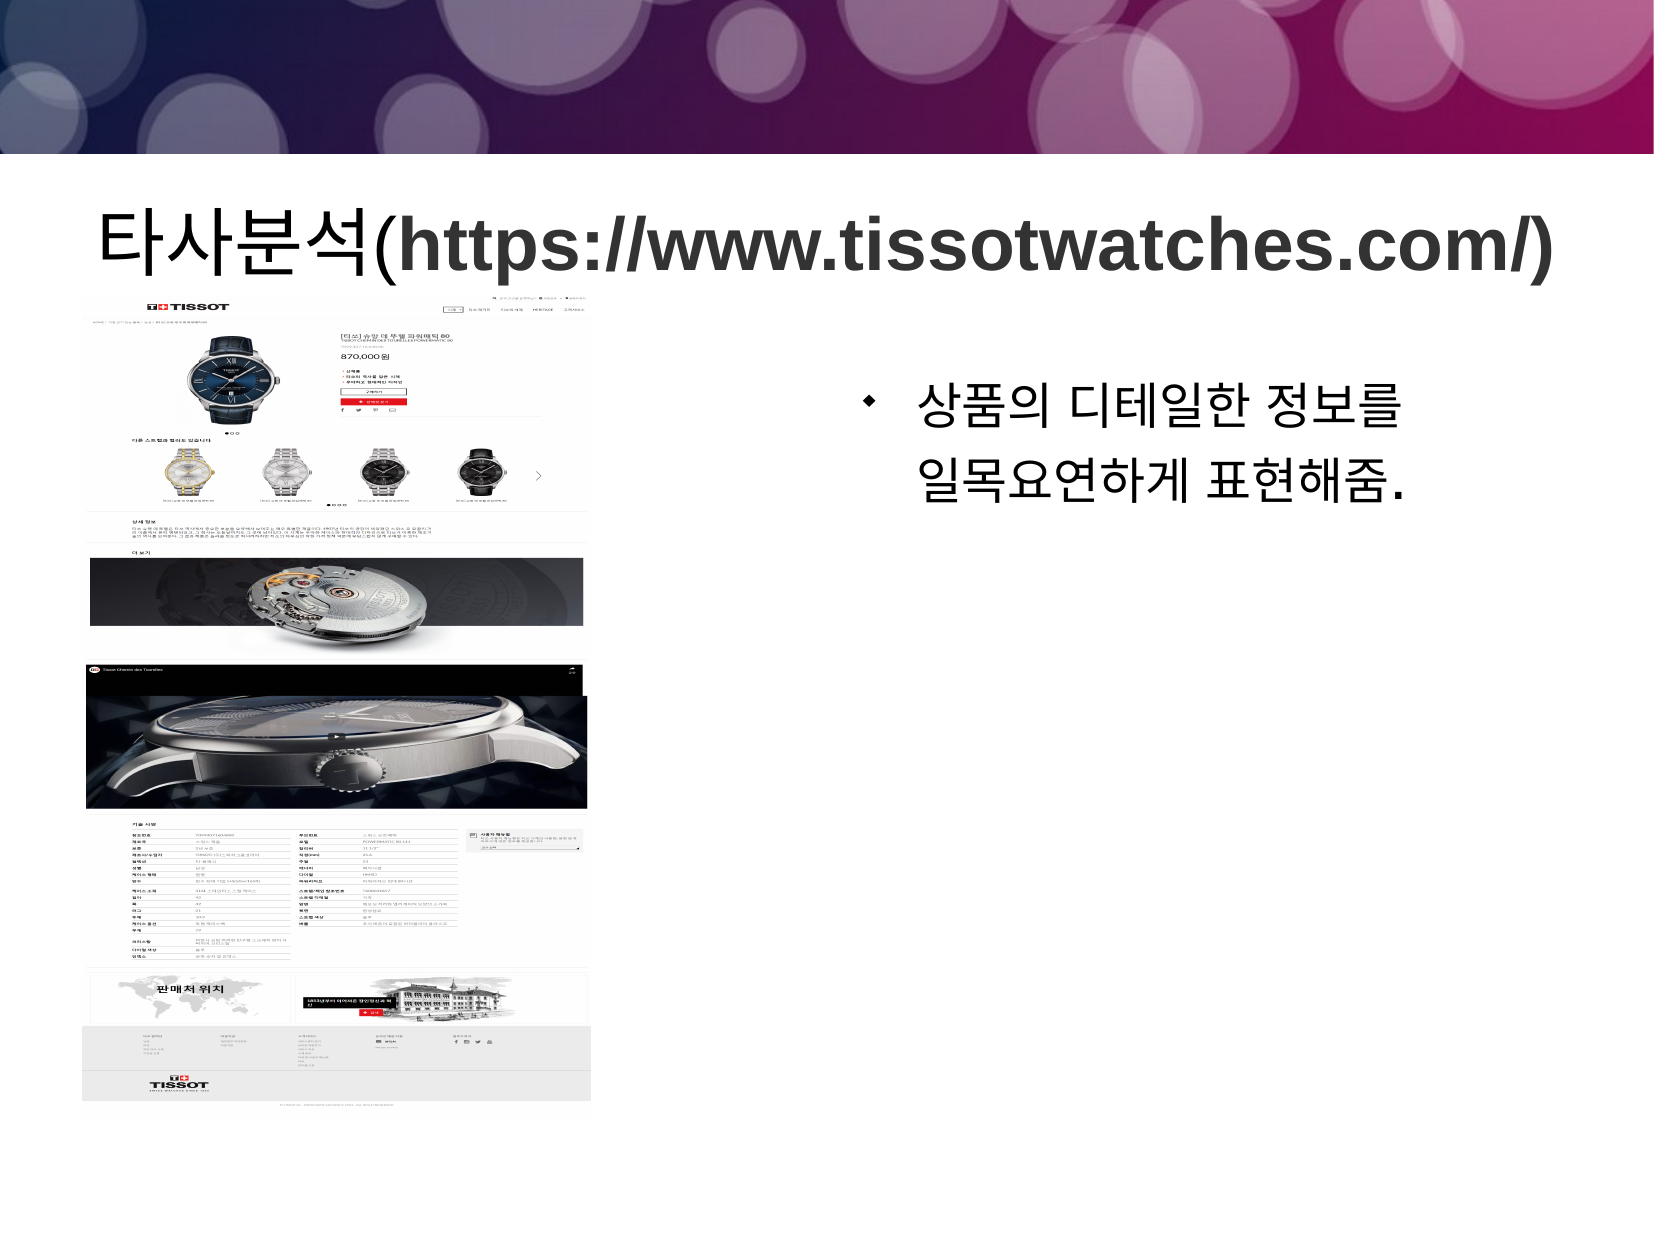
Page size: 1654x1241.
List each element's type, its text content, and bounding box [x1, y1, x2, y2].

title 타사분석(https://www.tissotwatches.com/) [82, 159, 1571, 331]
picture [82, 295, 591, 1120]
picture [0, 0, 1654, 154]
list 상품의 디테일한 정보를 일목요연하게 표현해줌. [845, 366, 1572, 1087]
